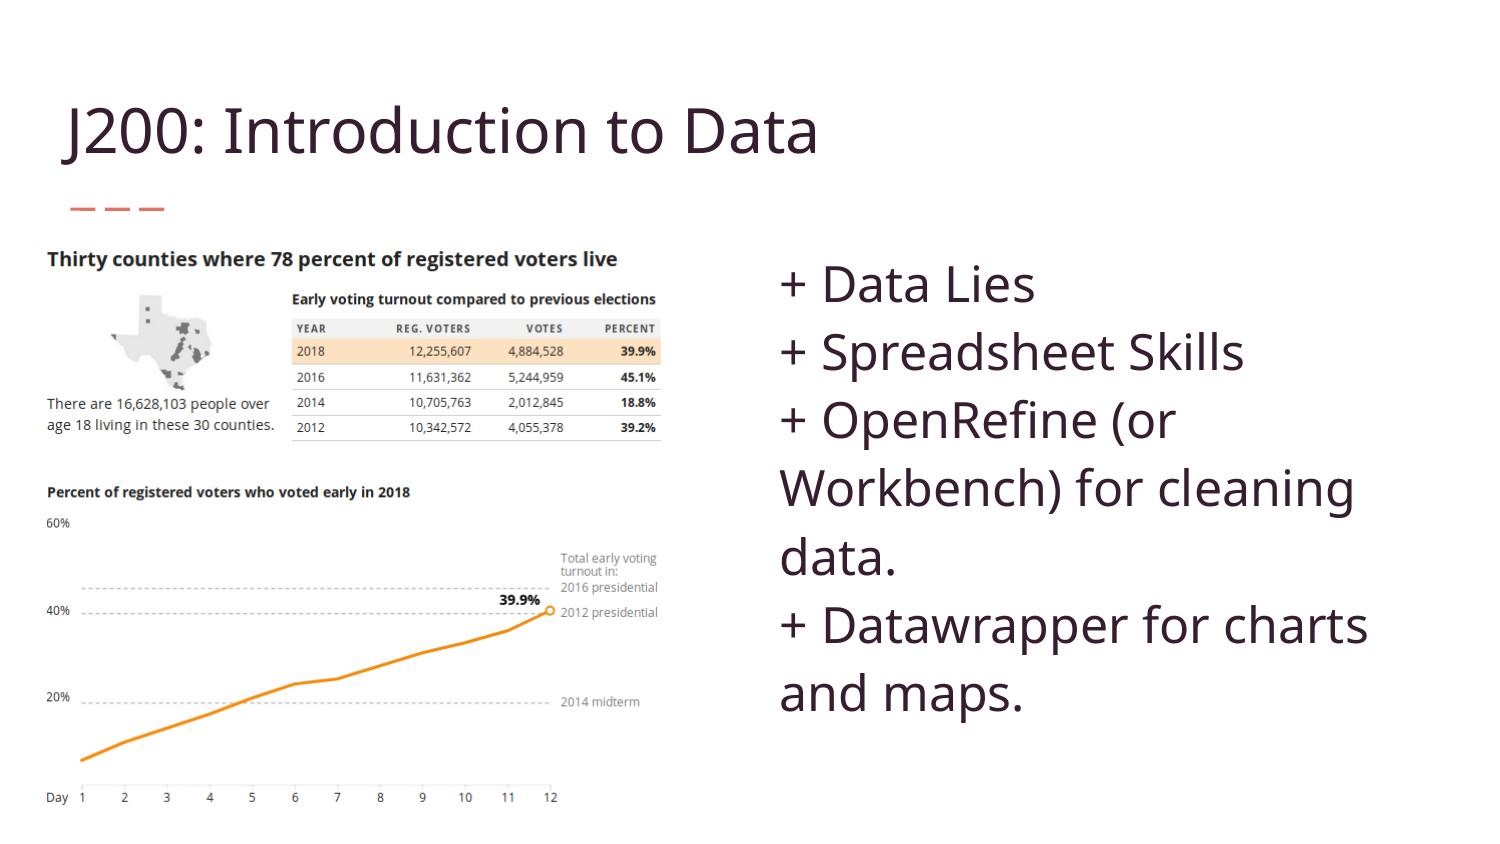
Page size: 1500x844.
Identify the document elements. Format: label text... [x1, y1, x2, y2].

text_box + Data Lies + Spreadsheet Skills + OpenRefine (or Workbench) for cleaning data. + Datawrapper for charts and maps. [765, 165, 1471, 811]
title J200: Introduction to Data [51, 61, 1006, 182]
picture [32, 221, 697, 836]
